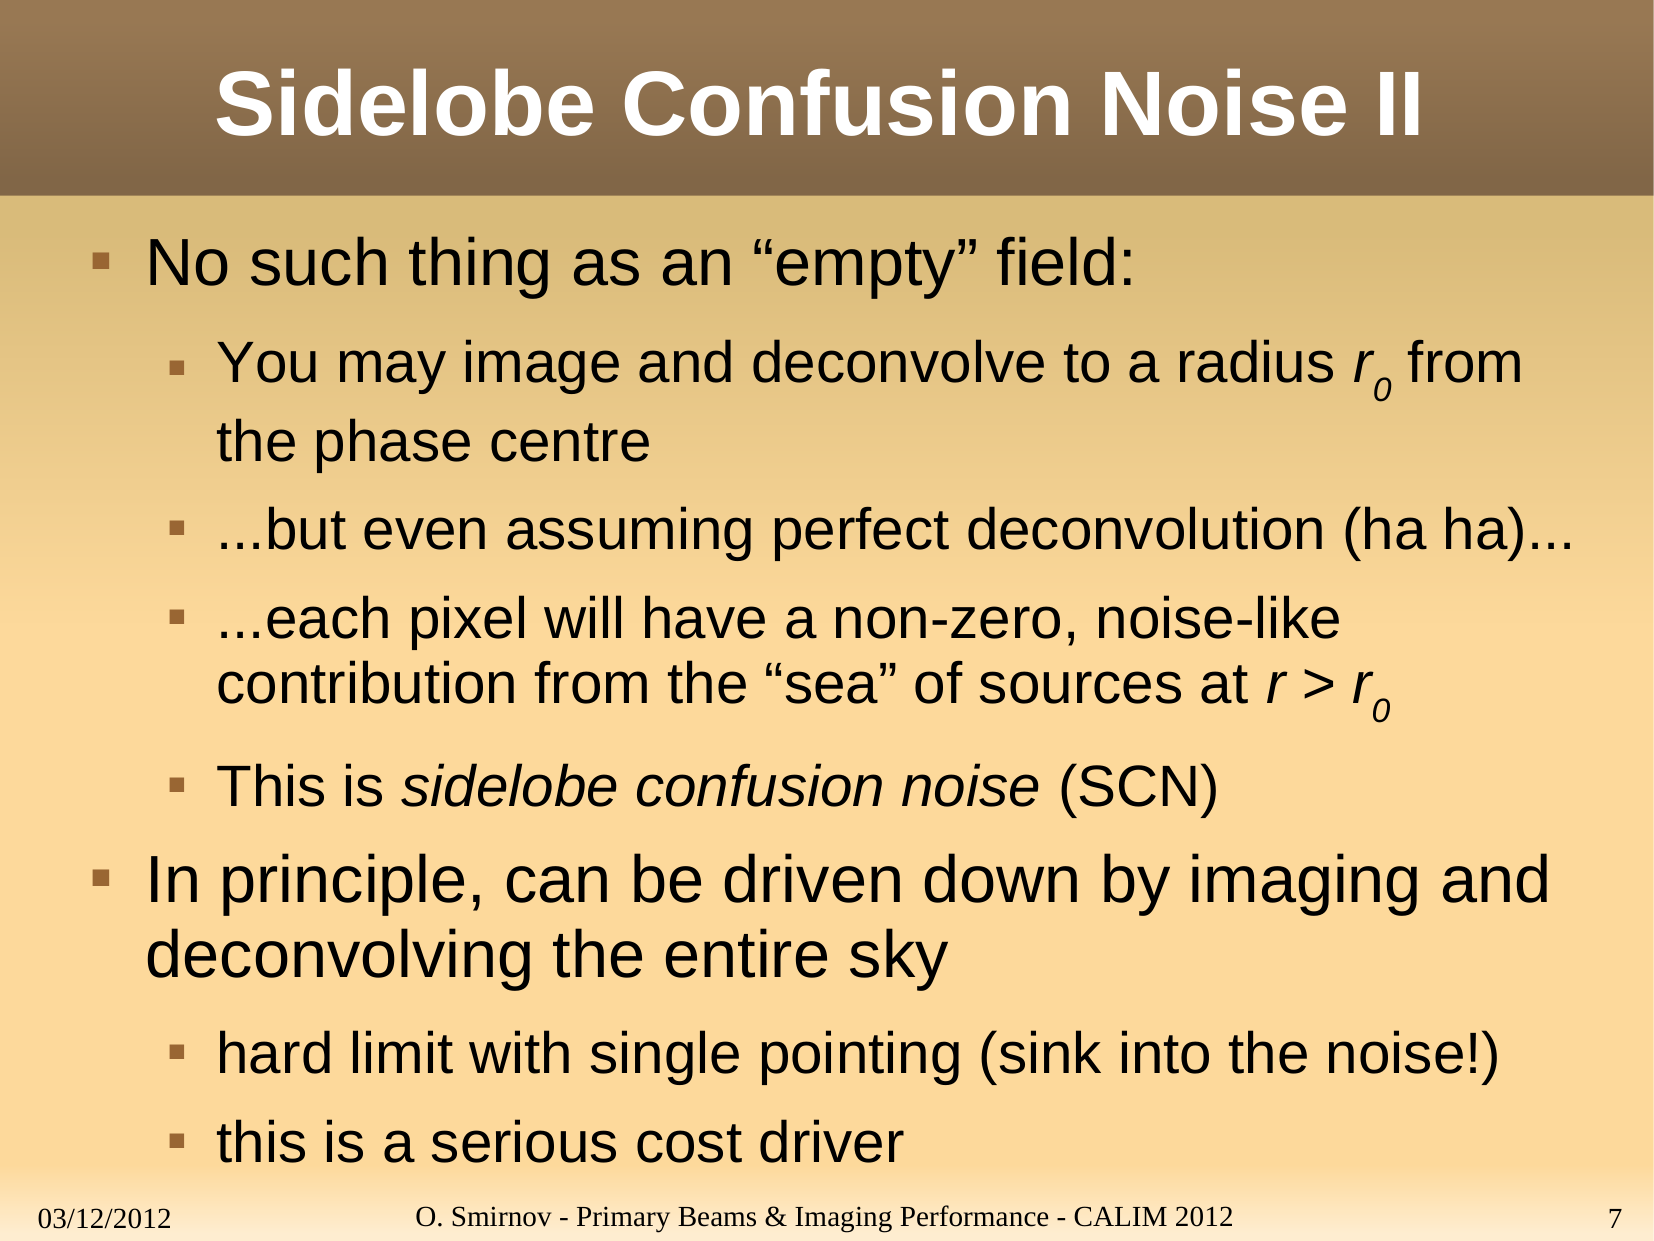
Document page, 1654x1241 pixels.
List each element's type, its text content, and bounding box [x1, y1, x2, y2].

picture [0, 0, 1654, 1241]
list No such thing as an “empty” field: You may image and deconvolve to a radius r0 from the phase centre ...but even assuming perfect deconvolution (ha ha)... ...each pixel will have a non-zero, noise-like contribution from the “sea” of sources at r > r0 This is sidelobe confusion noise (SCN) In principle, can be driven down by imaging and deconvolving the entire sky hard limit with single pointing (sink into the noise!) this is a serious cost driver [75, 225, 1606, 1175]
title Sidelobe Confusion Noise II [76, 0, 1565, 208]
